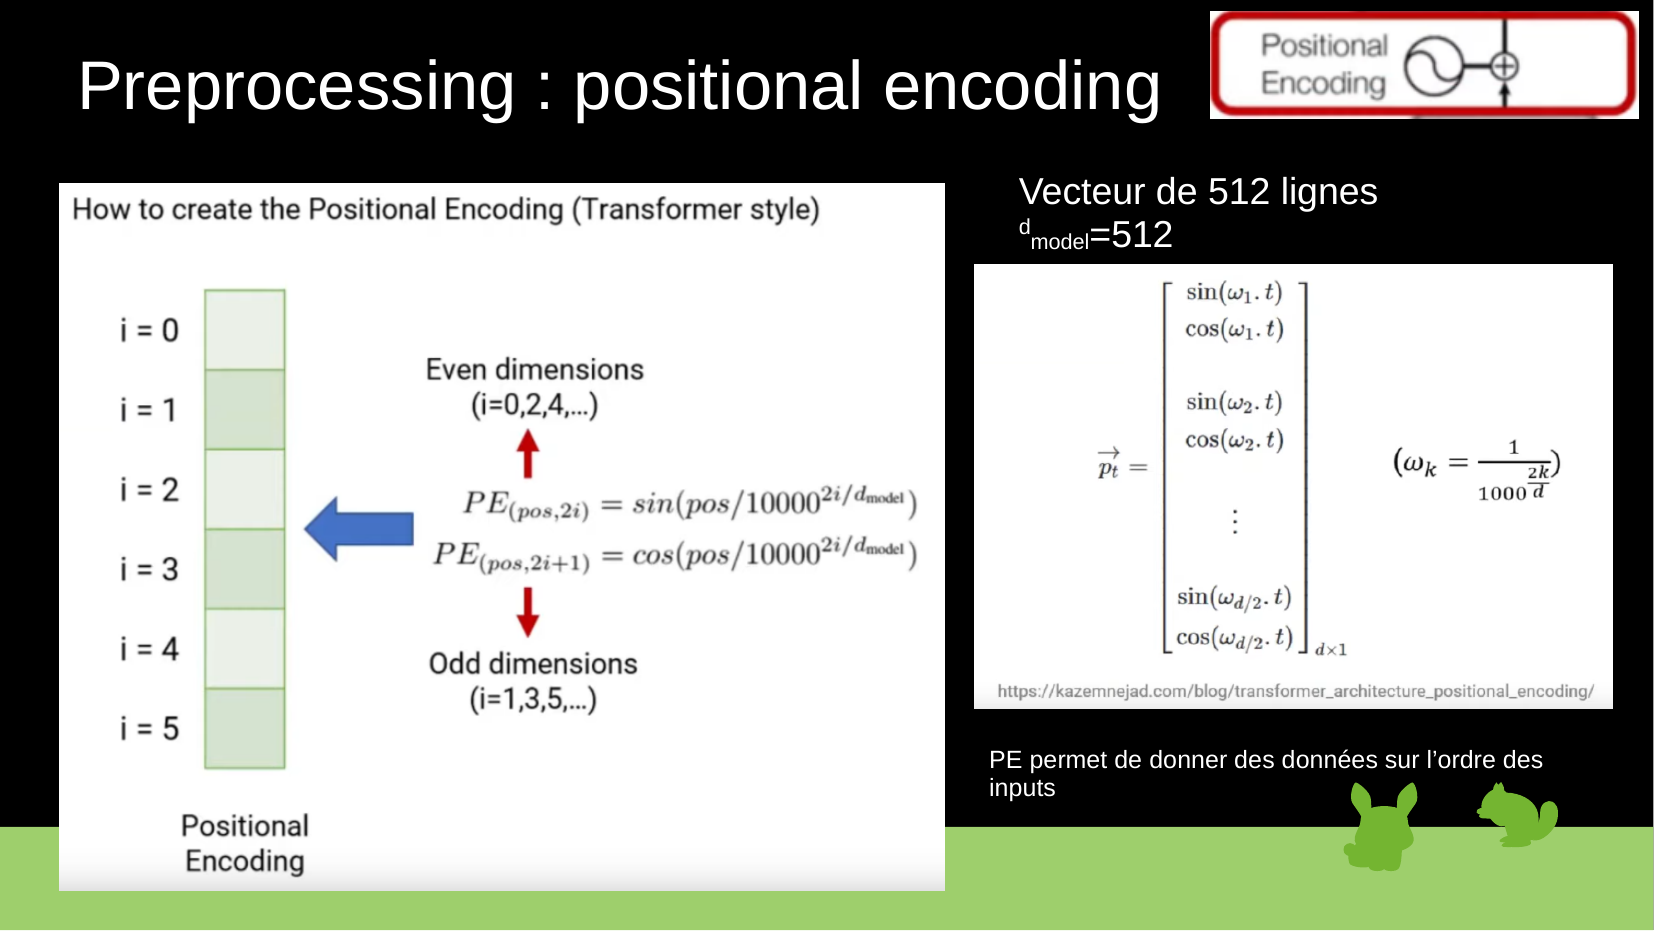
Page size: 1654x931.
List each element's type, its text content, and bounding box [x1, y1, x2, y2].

text_box Vecteur de 512 lignes dmodel=512 [1003, 163, 1477, 264]
picture [1210, 11, 1639, 119]
text_box PE permet de donner des données sur l’ordre des inputs [974, 738, 1595, 809]
picture [59, 183, 945, 891]
picture [974, 264, 1613, 709]
title Preprocessing : positional encoding [0, 11, 1359, 160]
